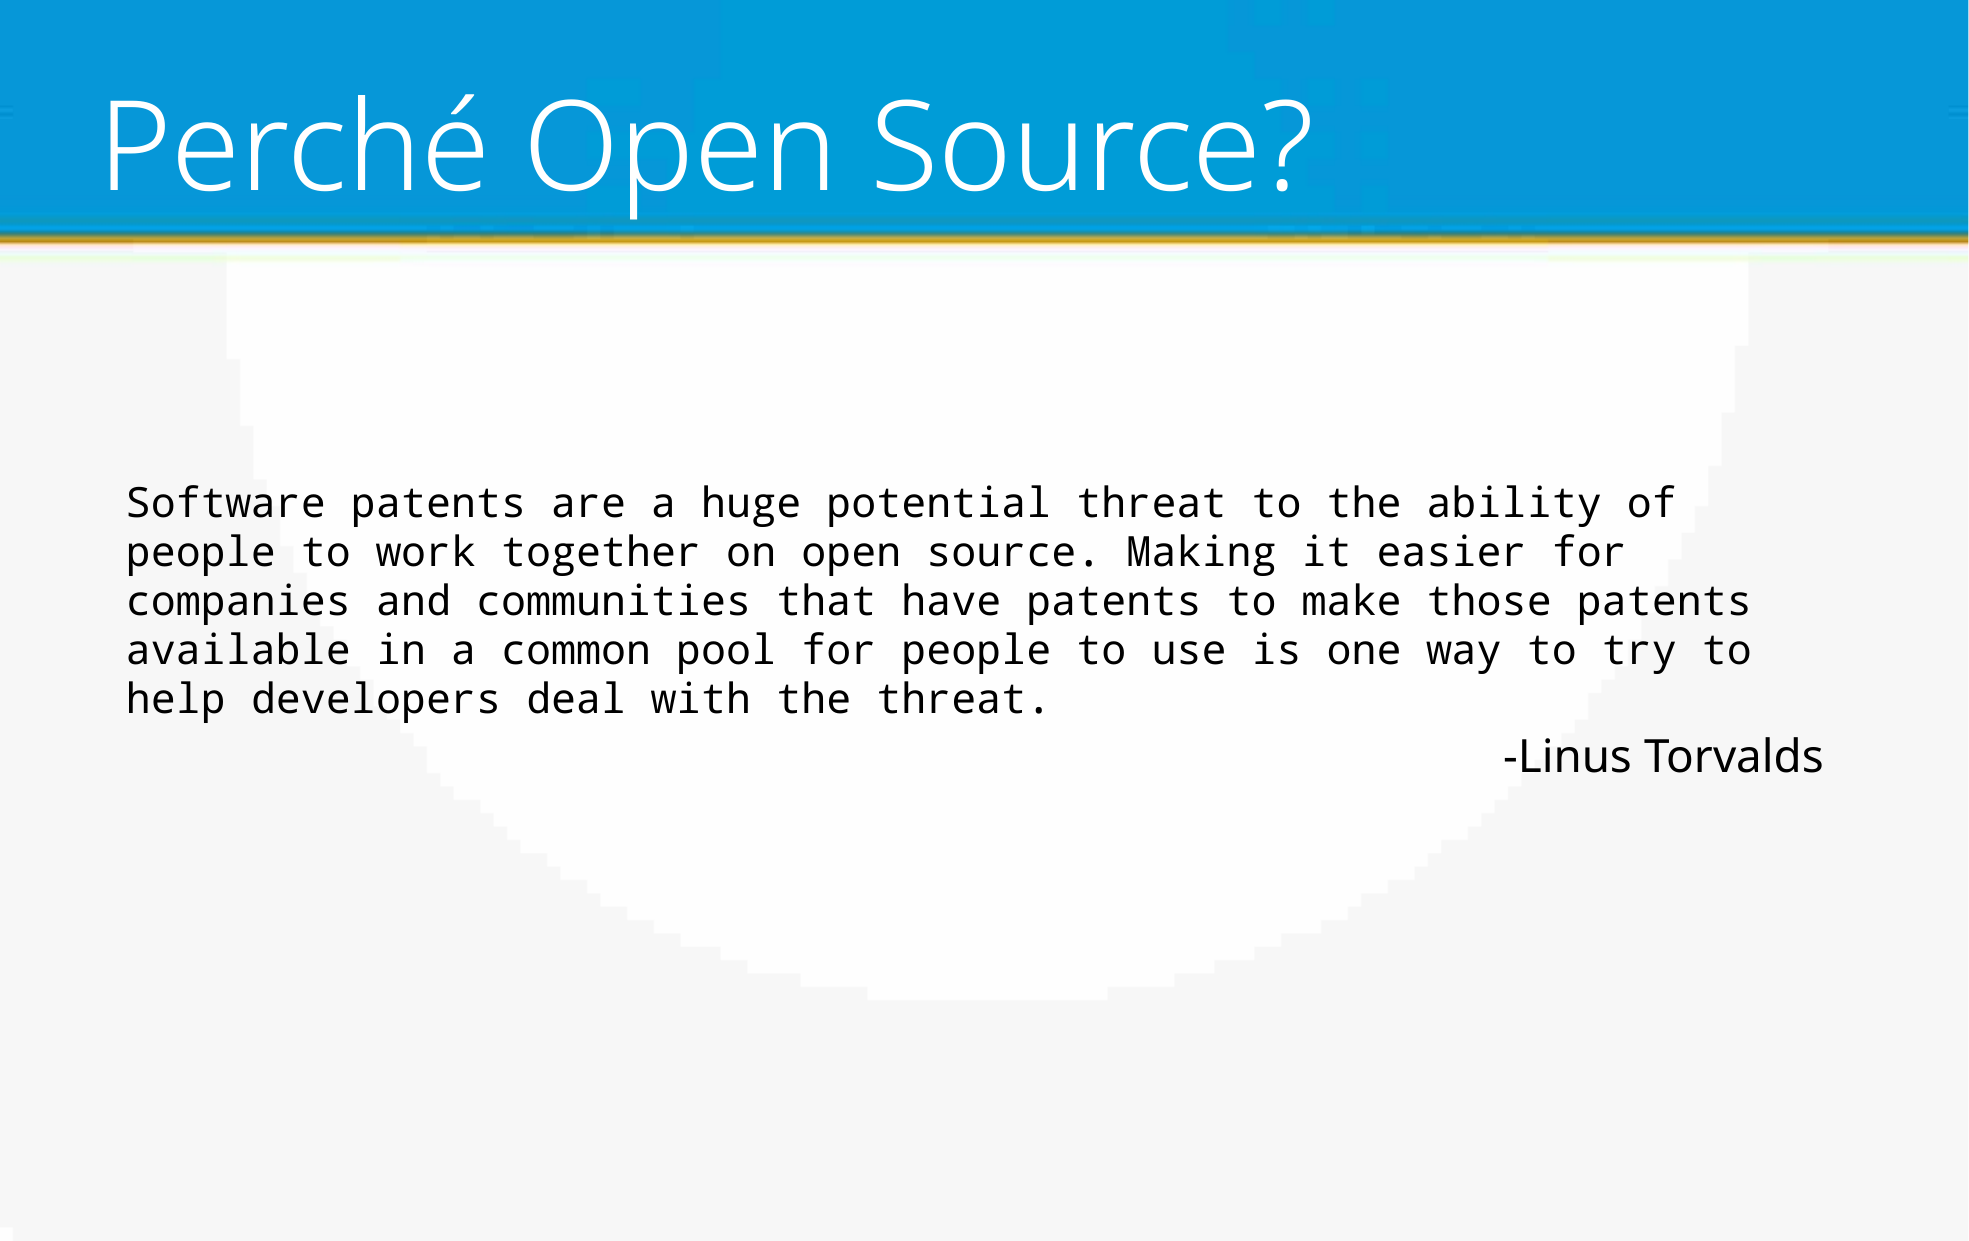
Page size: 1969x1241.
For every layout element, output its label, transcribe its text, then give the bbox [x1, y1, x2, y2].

title Perché Open Source? [98, 19, 1870, 227]
text_box Software patents are a huge potential threat to the ability of people to work together on open source. Making it easier for companies and communities that have patents to make those patents available in a common pool for people to use is one way to try to help developers deal with the threat. -Linus Torvalds [120, 285, 1831, 1096]
picture [0, 232, 1969, 1241]
